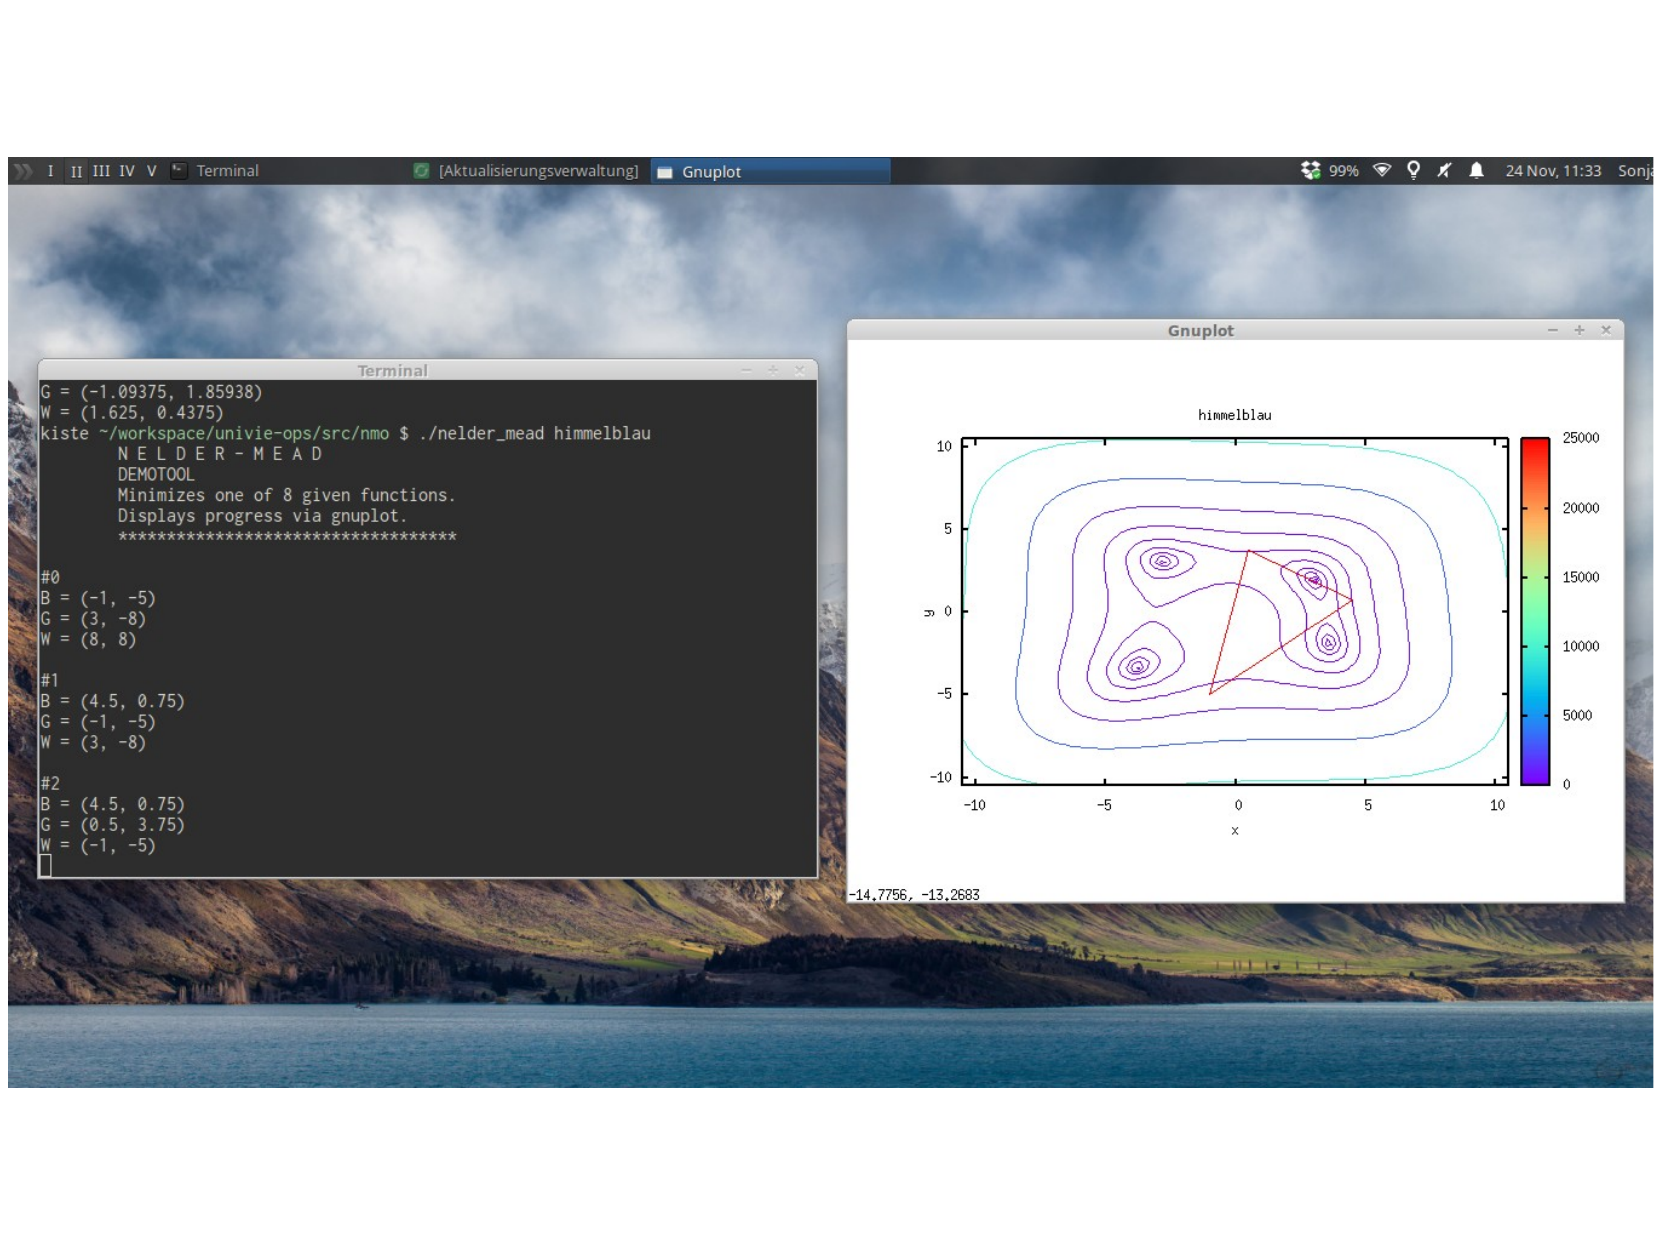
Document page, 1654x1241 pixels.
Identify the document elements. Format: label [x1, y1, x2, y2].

picture [8, 157, 1654, 1088]
